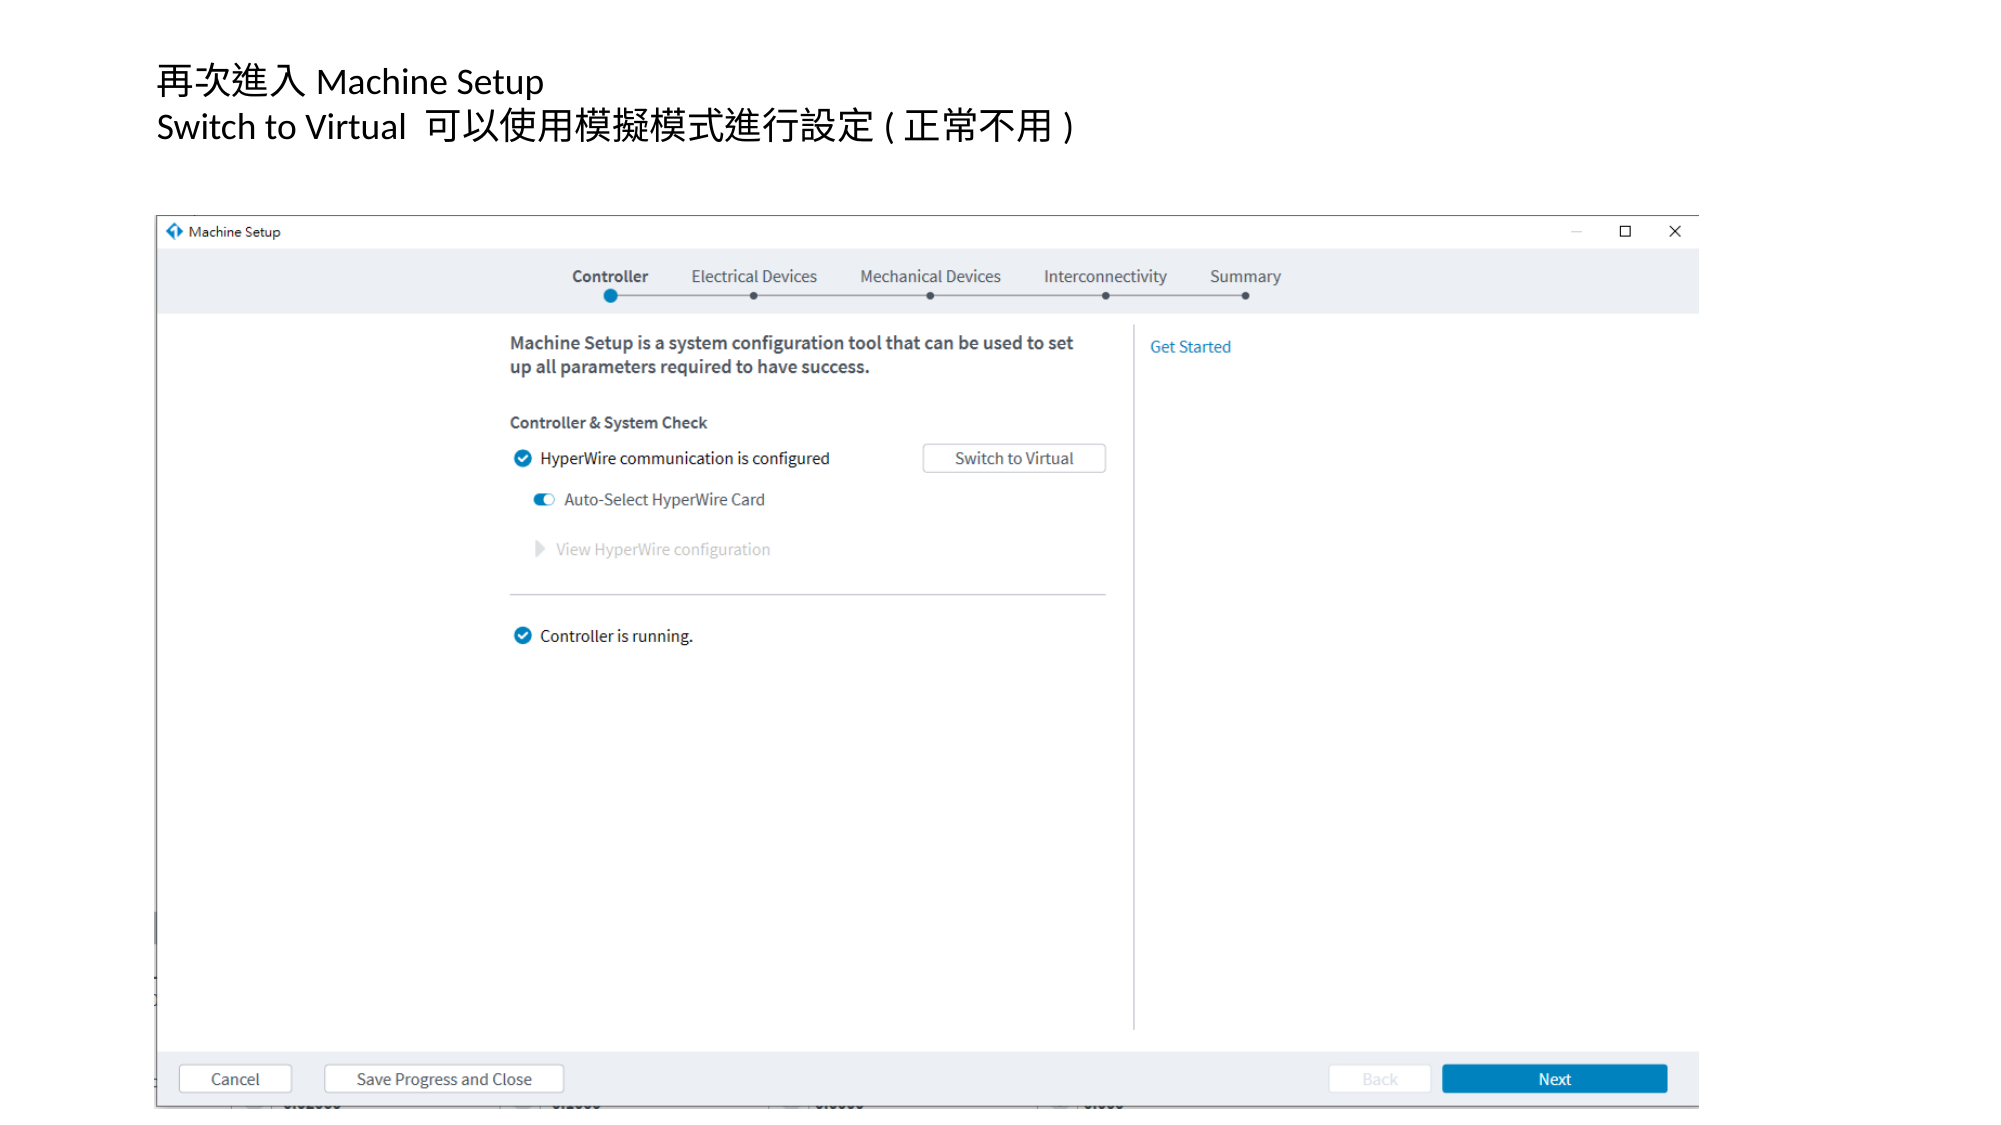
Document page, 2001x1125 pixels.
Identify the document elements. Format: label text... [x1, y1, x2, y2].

text_box 再次進入Machine Setup Switch to Virtual 可以使用模擬模式進行設定(正常不用) [142, 49, 1142, 155]
picture [154, 215, 1699, 1109]
